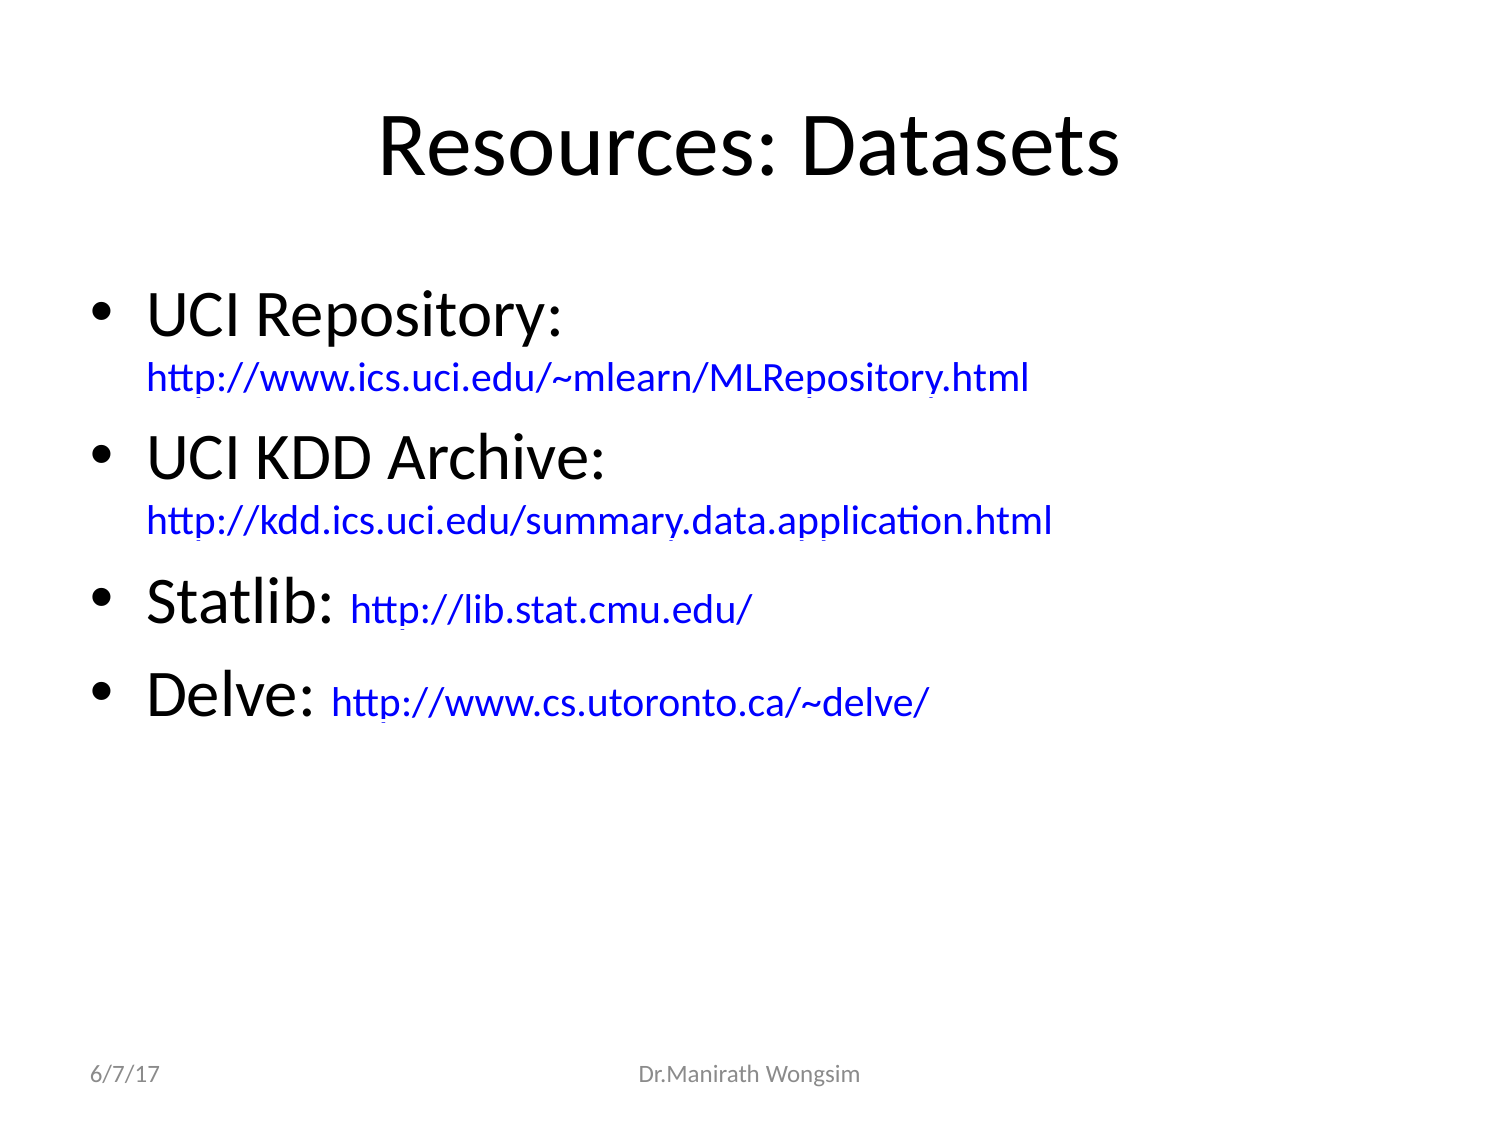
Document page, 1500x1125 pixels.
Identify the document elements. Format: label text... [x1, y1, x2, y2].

text_box UCI Repository: http://www.ics.uci.edu/~mlearn/MLRepository.html UCI KDD Archive: http://kdd.ics.uci.edu/summary.data.application.html Statlib: http://lib.stat.cmu.edu/ Delve: http://www.cs.utoronto.ca/~delve/ [75, 262, 1425, 1005]
text_box Dr.Manirath Wongsim [512, 1042, 988, 1103]
text_box Resources: Datasets [75, 45, 1425, 233]
text_box 6/7/17 [74, 1042, 425, 1103]
